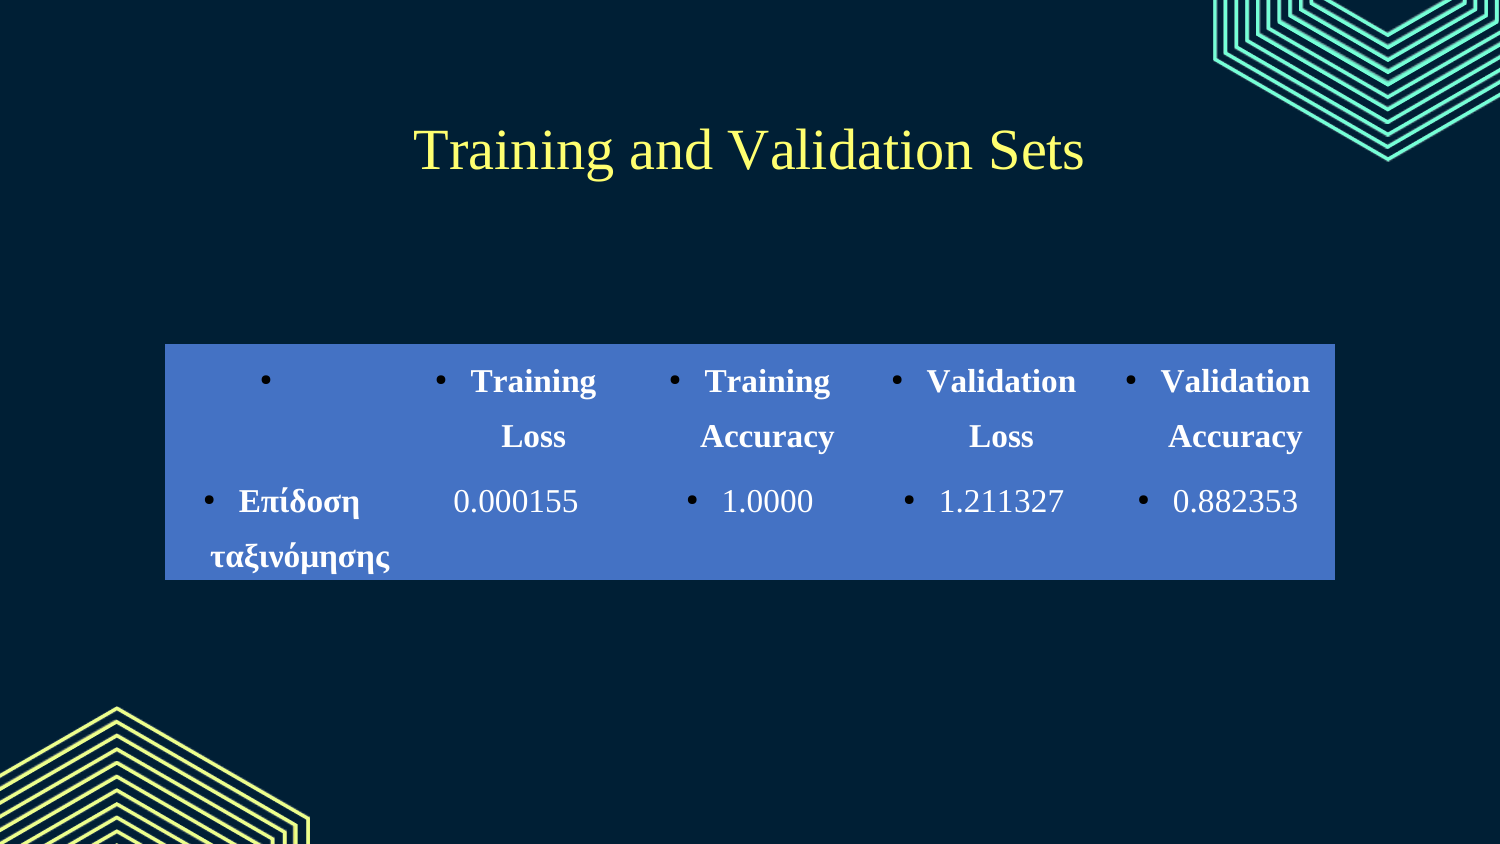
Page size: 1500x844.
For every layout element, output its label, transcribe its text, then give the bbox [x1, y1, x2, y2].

table_cell 0.882353 [1101, 464, 1335, 580]
table_header [165, 344, 399, 464]
table_header Validation Accuracy [1101, 344, 1335, 464]
table_header Training Accuracy [633, 344, 867, 464]
table_header Validation Loss [867, 344, 1101, 464]
table_cell Επίδοση ταξινόμησης [165, 464, 399, 580]
table_cell 1.0000 [633, 464, 867, 580]
table_header Training Loss [399, 344, 633, 464]
table_cell 1.211327 [867, 464, 1101, 580]
table_cell 0.000155 [399, 464, 633, 580]
title Training and Validation Sets [113, 96, 1387, 145]
